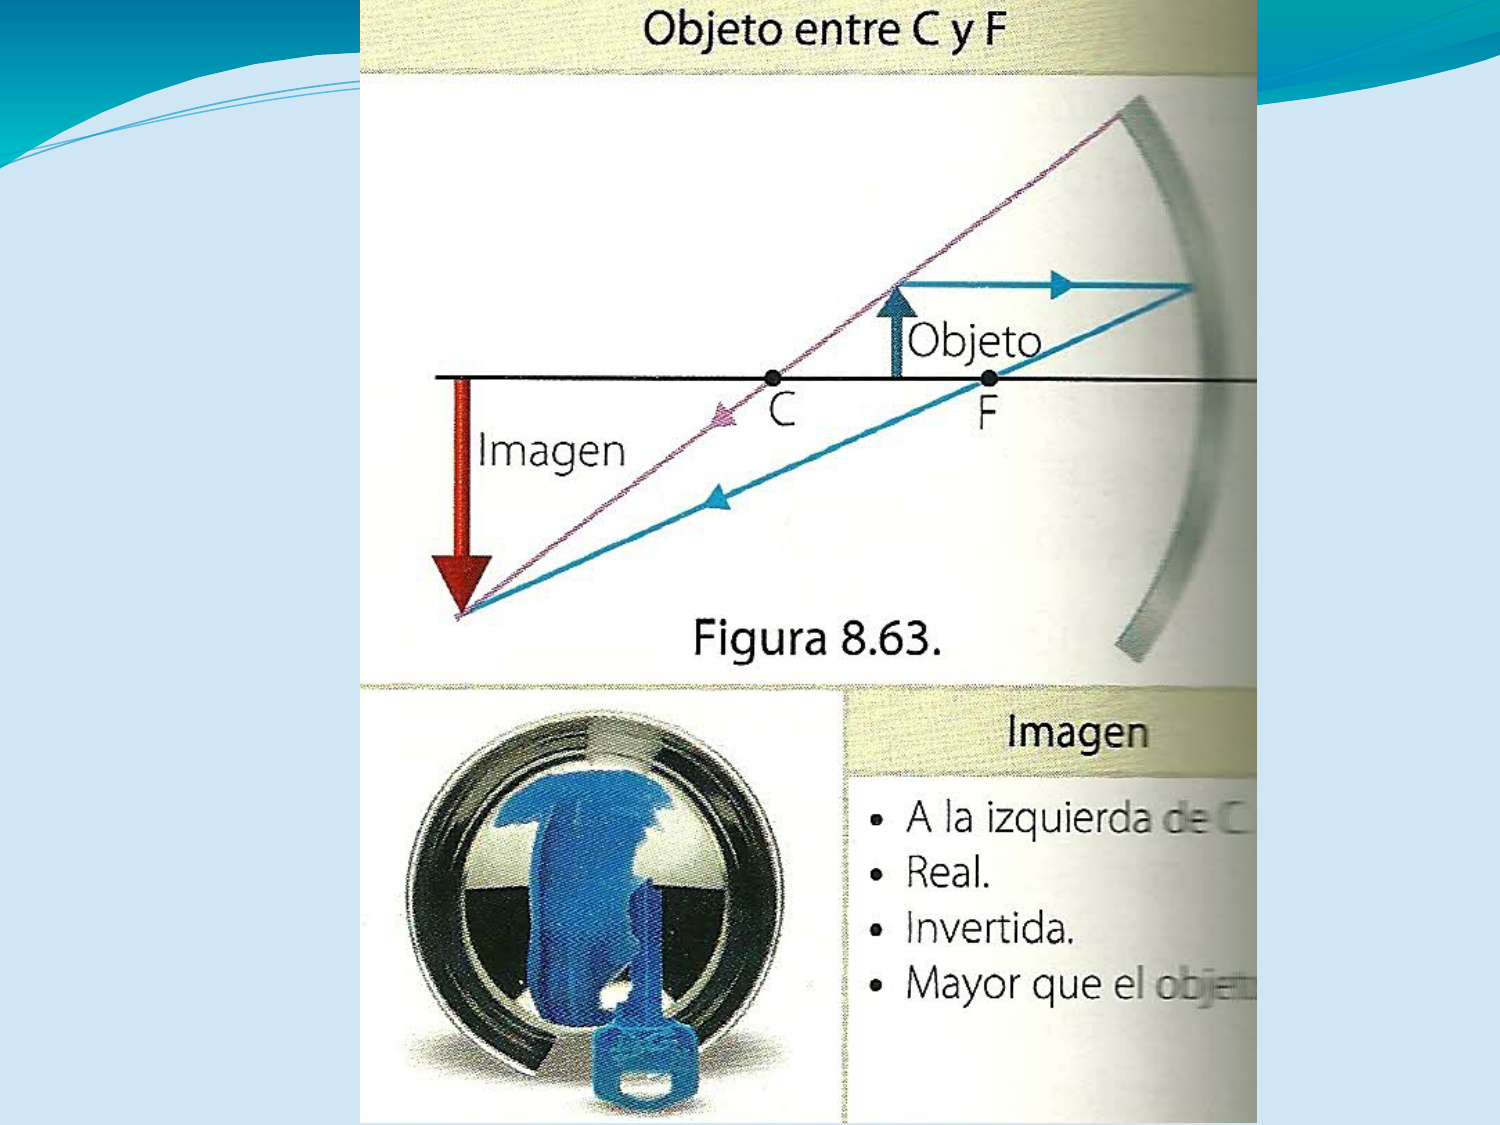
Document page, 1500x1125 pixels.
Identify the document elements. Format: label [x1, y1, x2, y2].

picture [360, 0, 1257, 1123]
